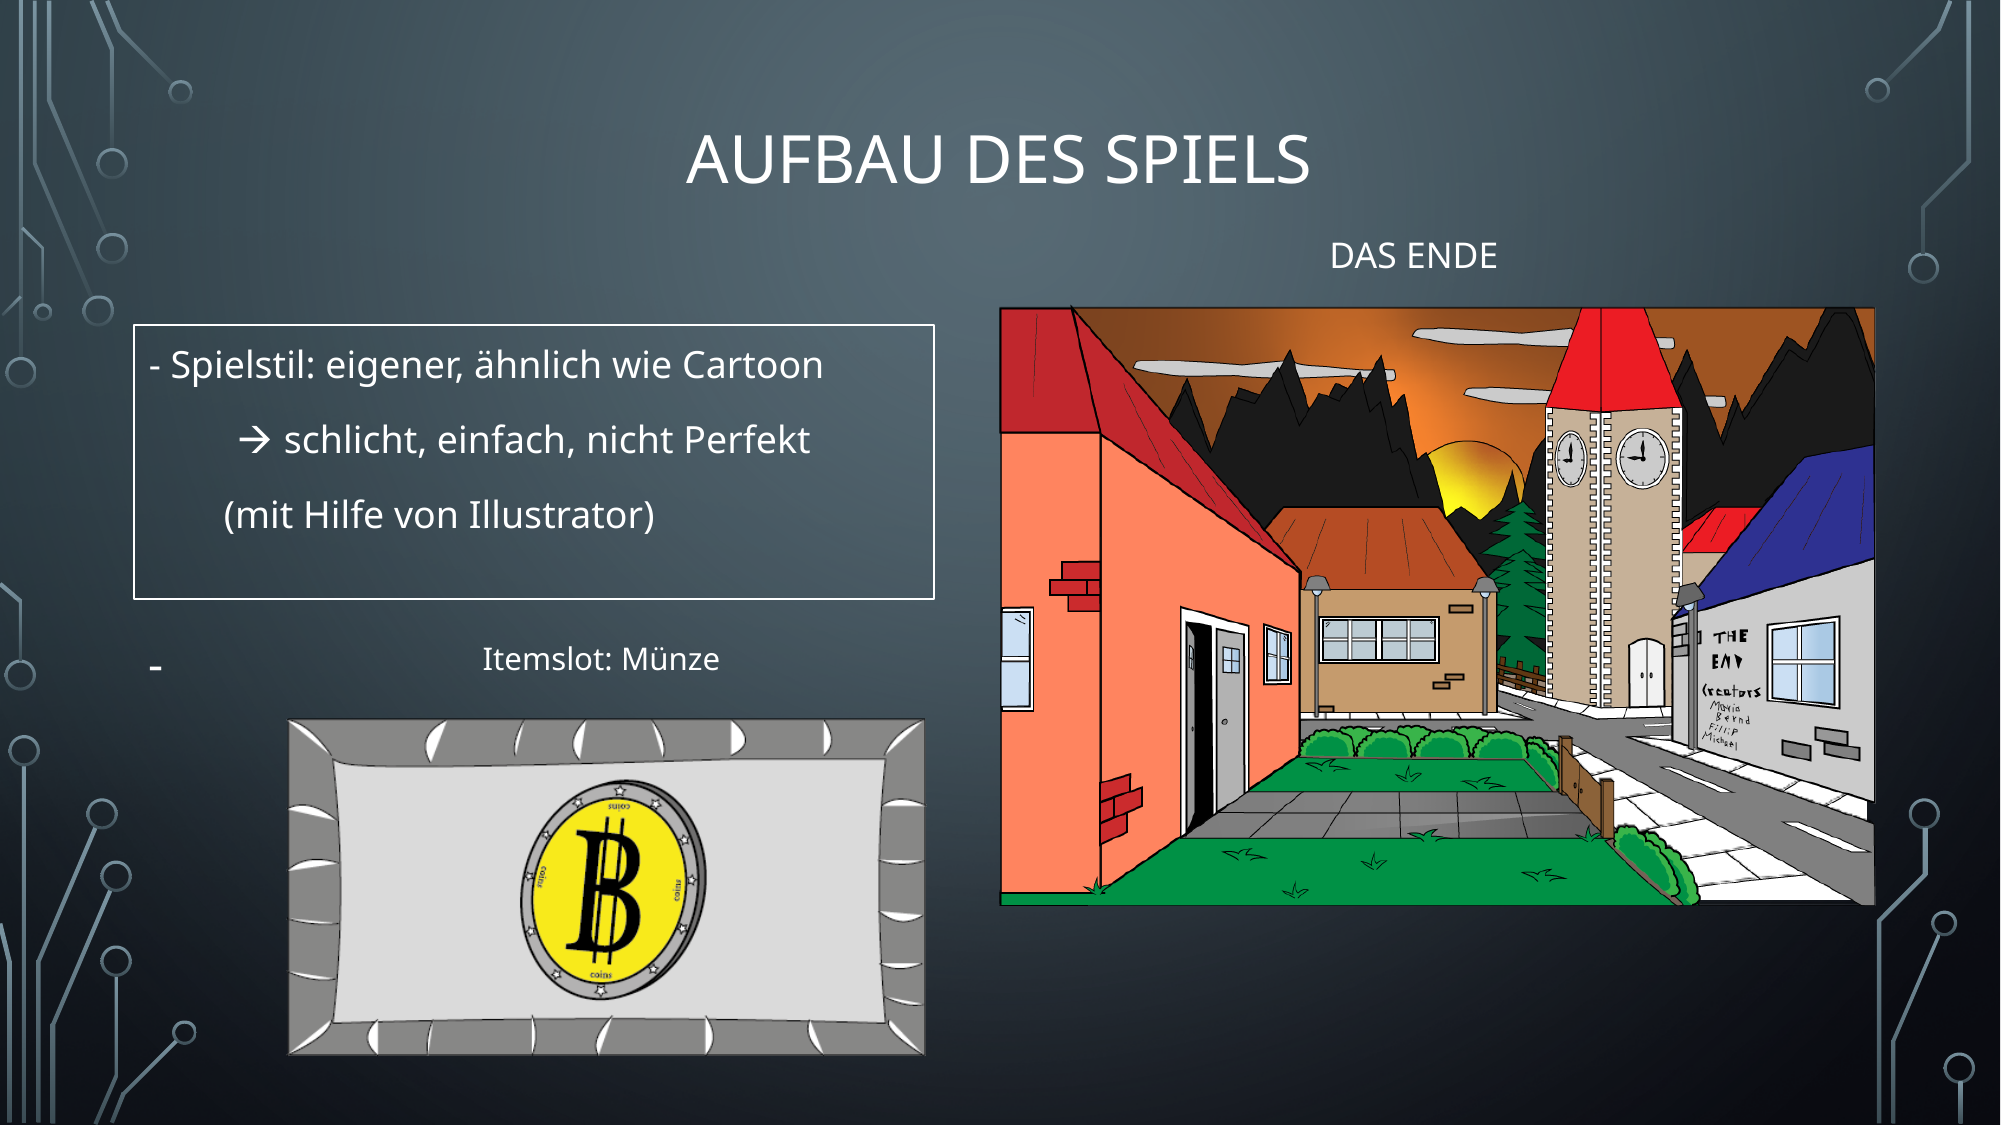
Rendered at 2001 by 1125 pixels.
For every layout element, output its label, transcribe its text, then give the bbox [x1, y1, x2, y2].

text_box Itemslot: Münze [443, 573, 782, 695]
picture [286, 718, 927, 1057]
text_box DAS ENDE [1268, 161, 1608, 284]
list - Spielstil: eigener, ähnlich wie Cartoon  schlicht, einfach, nicht Perfekt (mit Hilfe von Illustrator) [133, 324, 935, 600]
picture [999, 304, 1876, 906]
title Aufbau des spiels [187, 41, 1813, 284]
